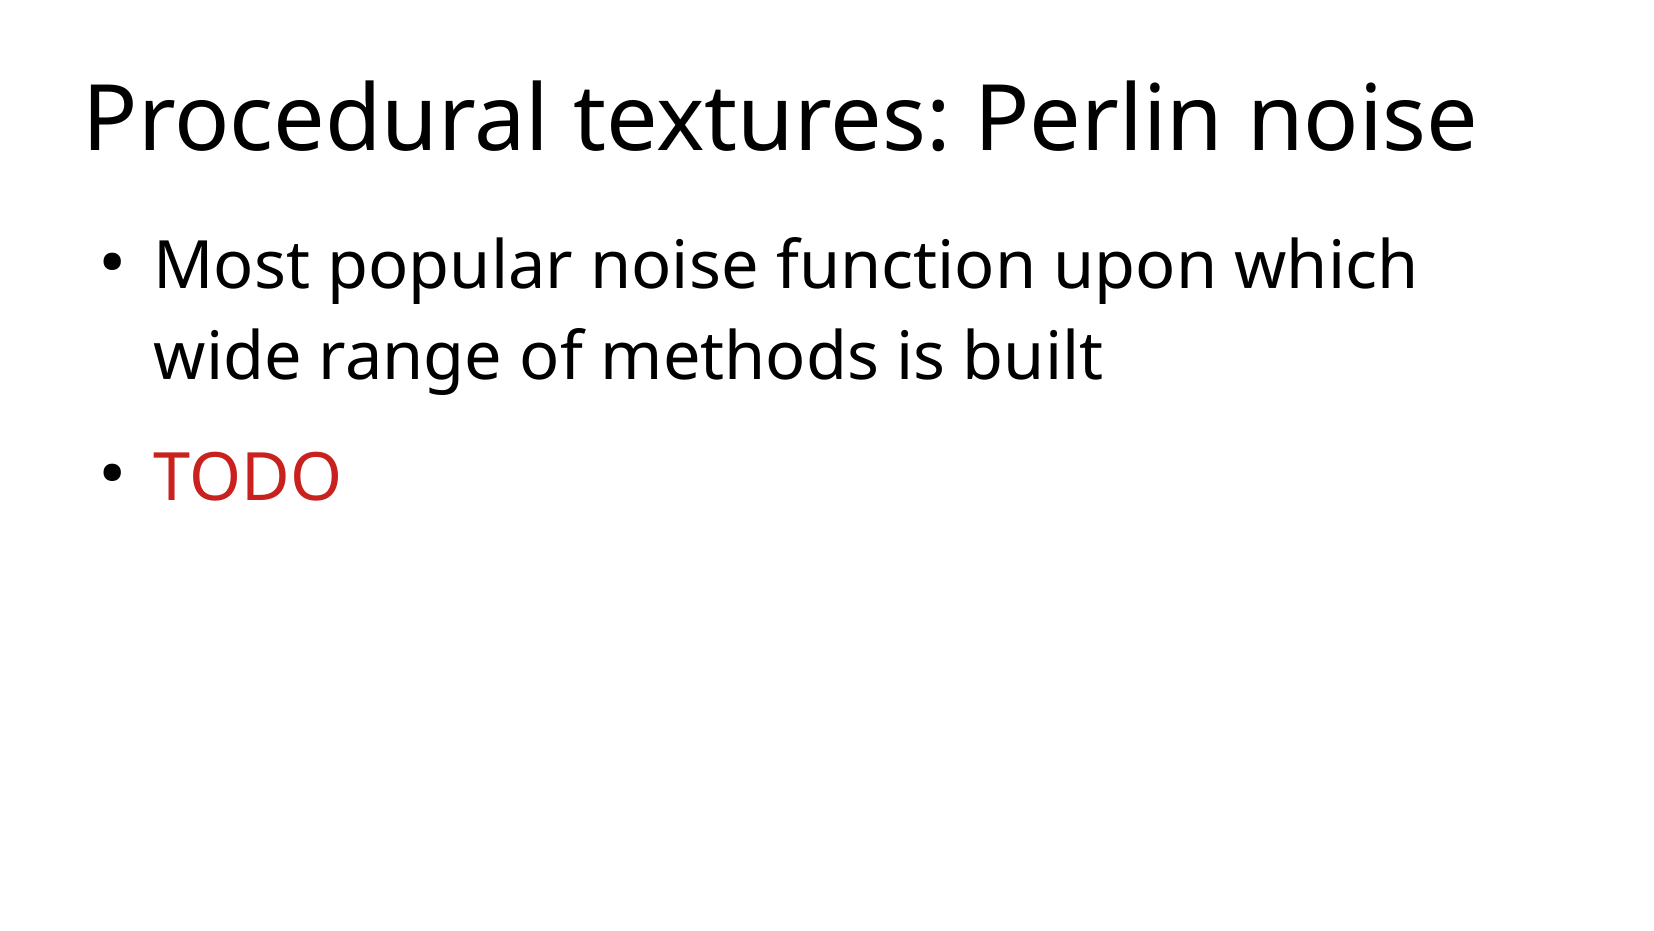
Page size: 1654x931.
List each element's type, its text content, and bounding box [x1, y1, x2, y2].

list Most popular noise function upon which wide range of methods is built TODO [82, 217, 1571, 758]
title Procedural textures: Perlin noise [82, 37, 1571, 193]
